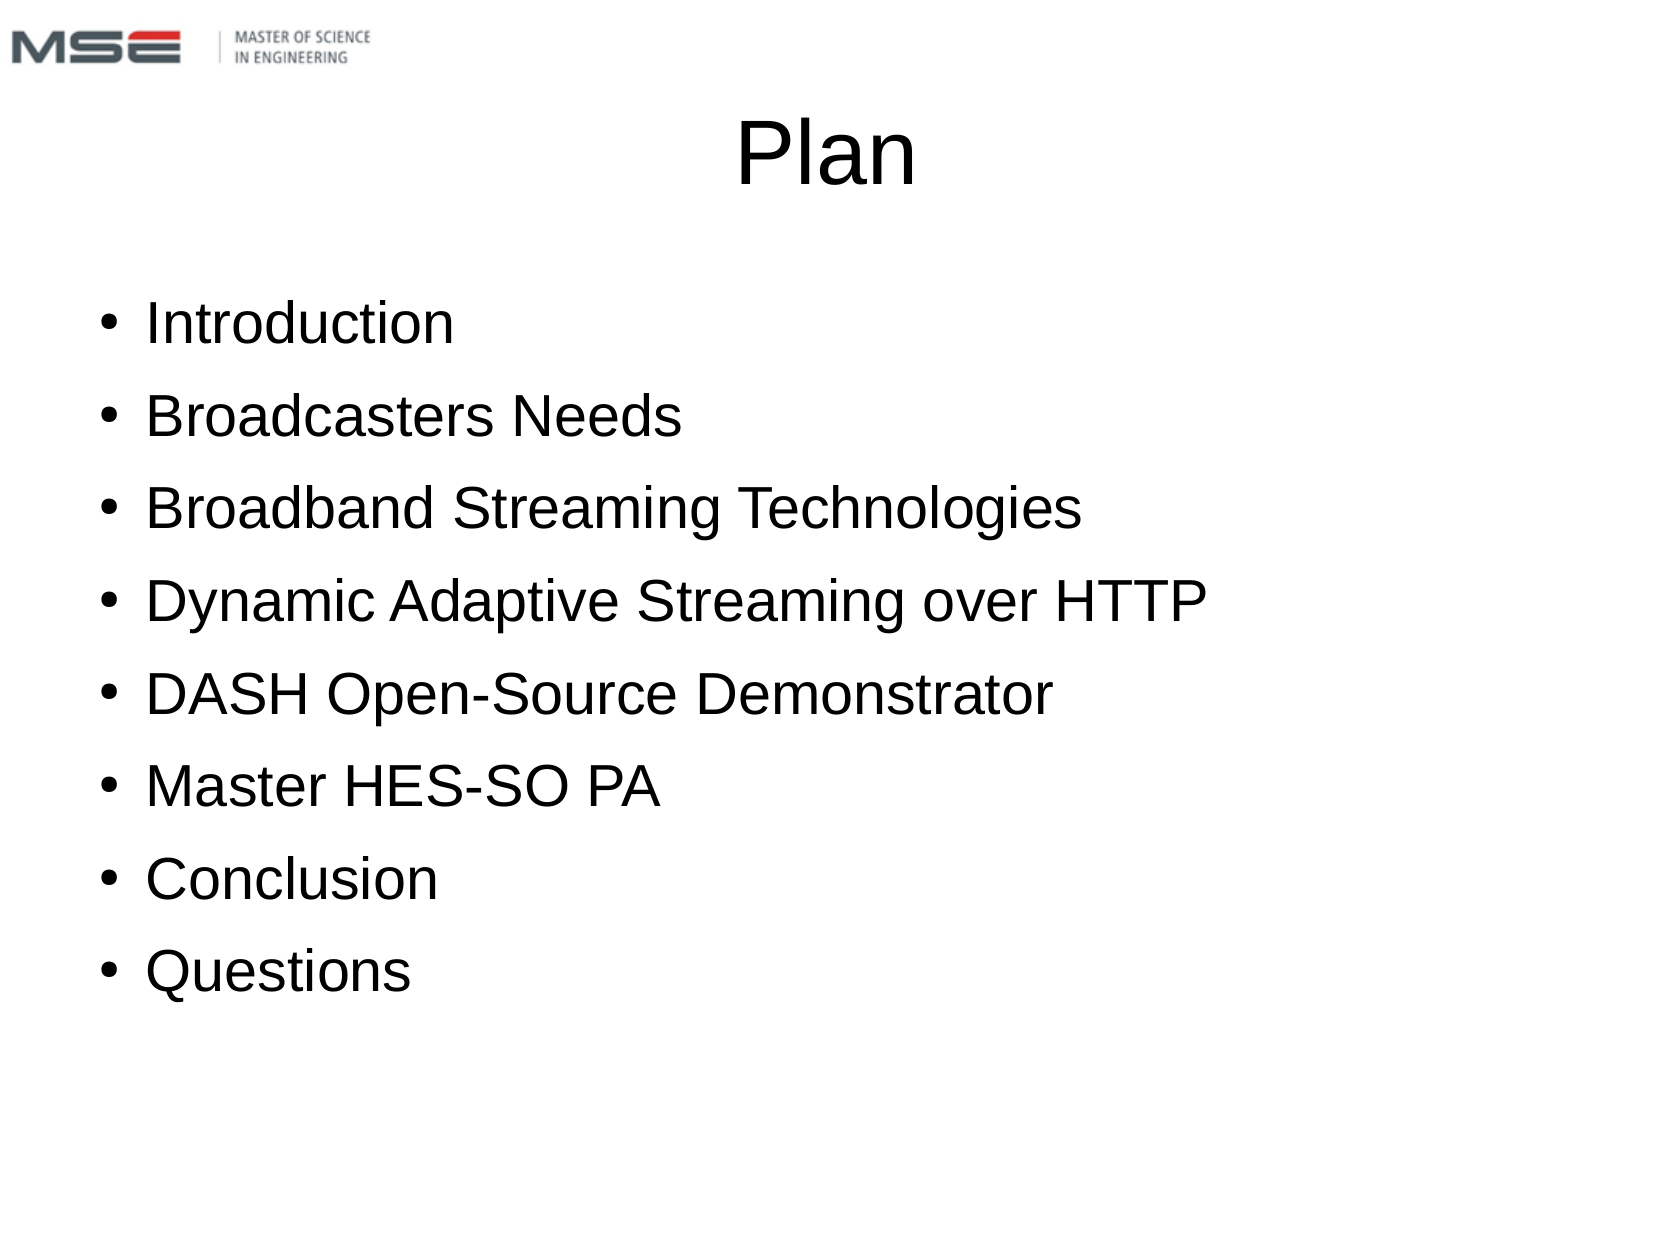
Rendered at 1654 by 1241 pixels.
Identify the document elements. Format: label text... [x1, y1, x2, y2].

title Plan [82, 49, 1571, 257]
picture [3, 0, 402, 107]
list Introduction Broadcasters Needs Broadband Streaming Technologies Dynamic Adaptive Streaming over HTTP DASH Open-Source Demonstrator Master HES-SO PA Conclusion Questions [82, 290, 1538, 1010]
